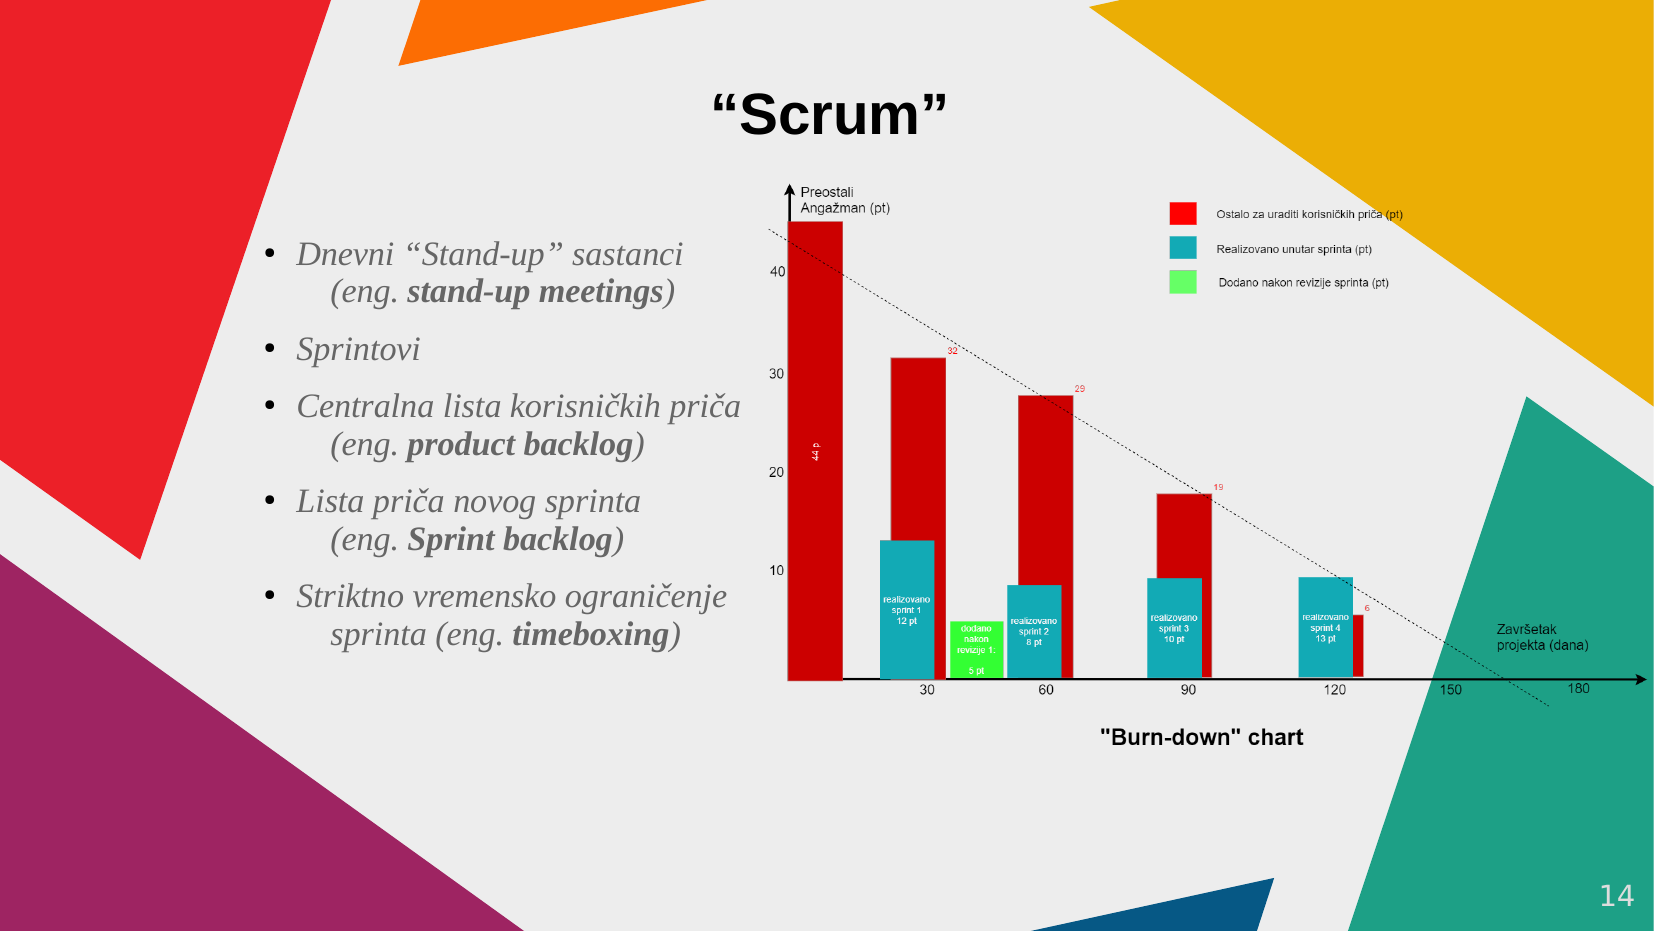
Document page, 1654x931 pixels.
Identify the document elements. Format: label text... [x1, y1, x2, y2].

picture [764, 177, 1654, 756]
list Dnevni “Stand-up” sastanci (eng. stand-up meetings) Sprintovi Centralna lista korisničkih priča (eng. product backlog) Lista priča novog sprinta (eng. Sprint backlog) Striktno vremensko ograničenje sprinta (eng. timeboxing) [229, 82, 1241, 931]
title “Scrum” [289, 36, 1372, 177]
